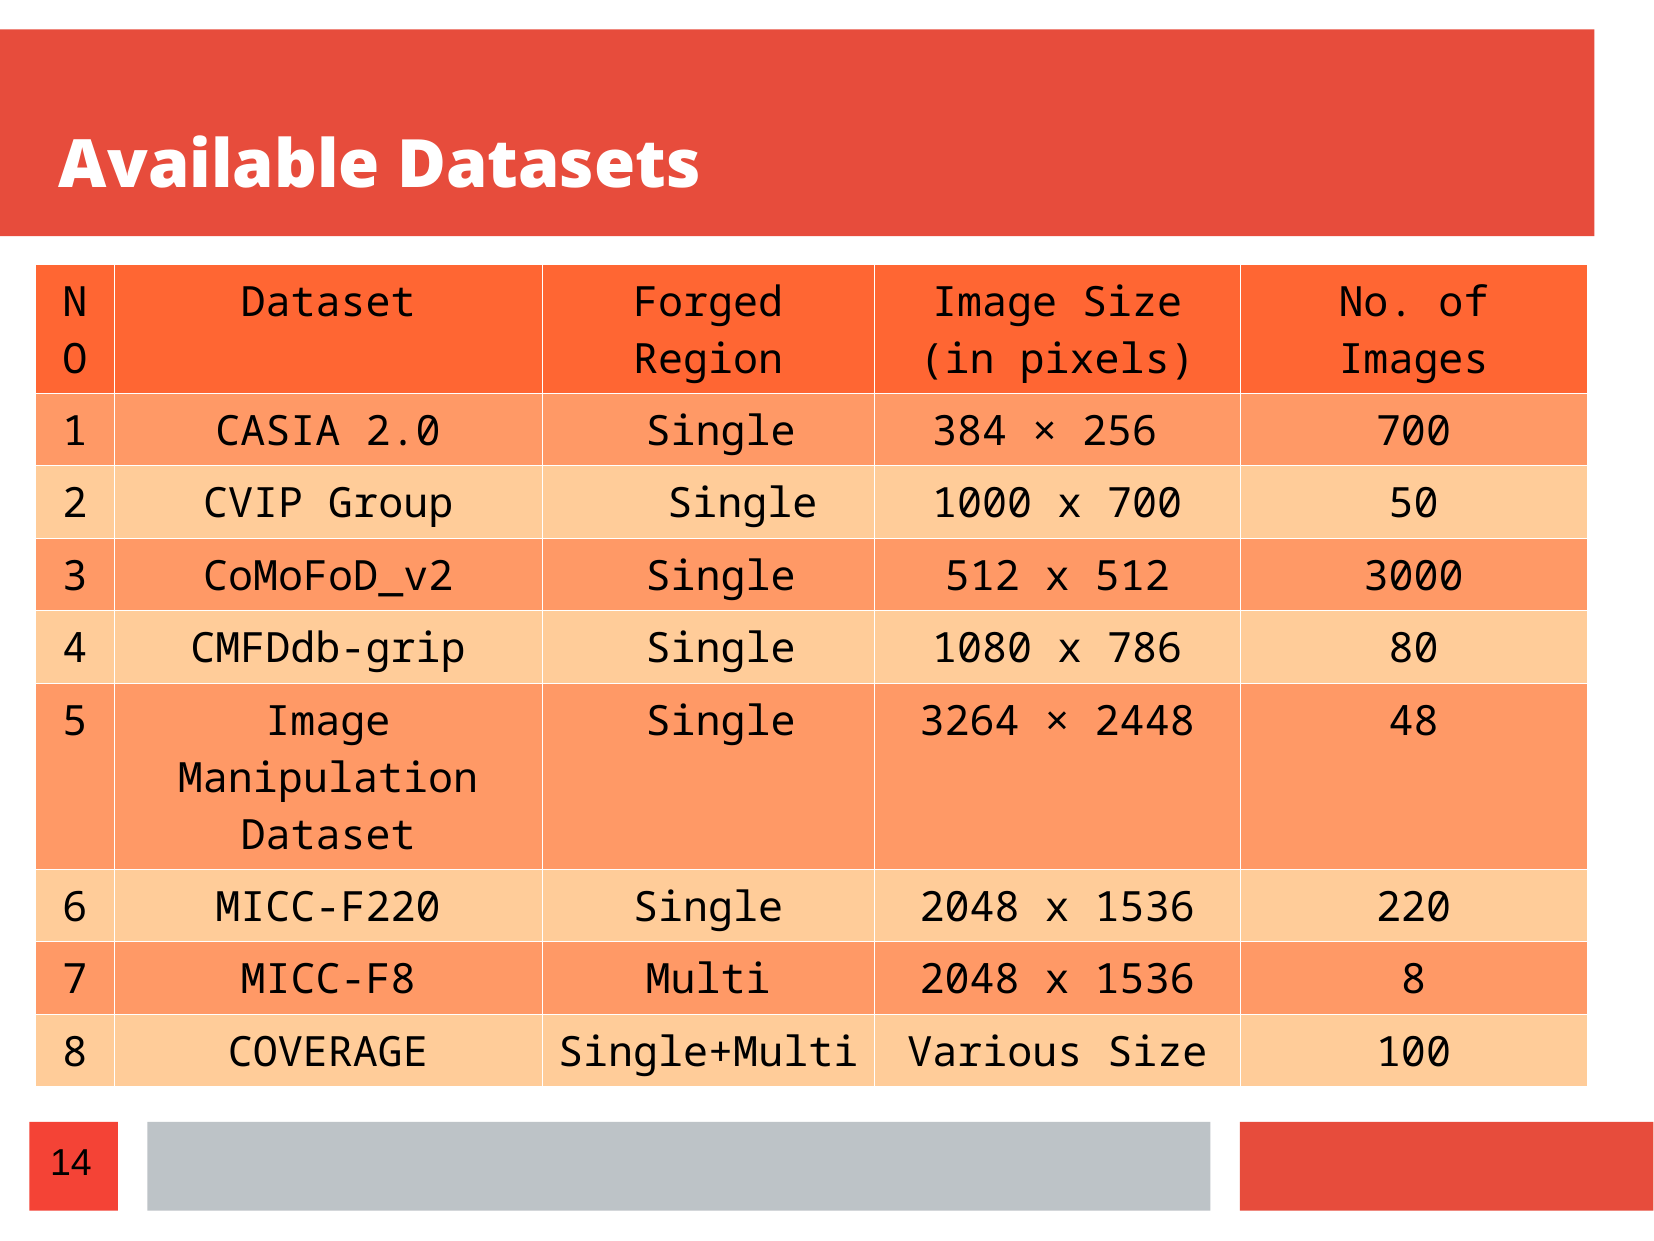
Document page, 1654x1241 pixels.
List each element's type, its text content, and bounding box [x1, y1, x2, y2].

table_cell 384 × 256 [875, 394, 1240, 465]
table_cell 100 [1241, 1015, 1587, 1086]
table_cell 700 [1241, 394, 1587, 465]
table_cell MICC-F220 [115, 870, 542, 941]
table_cell 4 [36, 611, 114, 683]
table_cell 5 [36, 684, 114, 869]
table_cell 2048 x 1536 [875, 942, 1240, 1014]
table_cell 3000 [1241, 539, 1587, 610]
table_cell Single [543, 466, 874, 538]
table_cell CASIA 2.0 [115, 394, 542, 465]
table_header Dataset [115, 265, 542, 393]
table_cell Single+Multi [543, 1015, 874, 1086]
table_cell 1080 x 786 [875, 611, 1240, 683]
table_cell 220 [1241, 870, 1587, 941]
table_cell 48 [1241, 684, 1587, 869]
table_cell 8 [1241, 942, 1587, 1014]
table_cell 2048 x 1536 [875, 870, 1240, 941]
table_cell 7 [36, 942, 114, 1014]
table_cell 80 [1241, 611, 1587, 683]
table_cell CoMoFoD_v2 [115, 539, 542, 610]
table_cell 6 [36, 870, 114, 941]
table_cell 512 x 512 [875, 539, 1240, 610]
table_cell 50 [1241, 466, 1587, 538]
title Available Datasets [58, 58, 1595, 207]
table_header Forged Region [543, 265, 874, 393]
table_cell 1 [36, 394, 114, 465]
table_cell Single [543, 394, 874, 465]
table_cell Single [543, 611, 874, 683]
table_cell 1000 x 700 [875, 466, 1240, 538]
table_cell 3264 × 2448 [875, 684, 1240, 869]
table_cell 8 [36, 1015, 114, 1086]
table_header NO [36, 265, 114, 393]
table_cell Multi [543, 942, 874, 1014]
table_cell 3 [36, 539, 114, 610]
table_cell Various Size [875, 1015, 1240, 1086]
table_cell Single [543, 684, 874, 869]
table_header Image Size (in pixels) [875, 265, 1240, 393]
table_cell Image Manipulation Dataset [115, 684, 542, 869]
table_cell CMFDdb-grip [115, 611, 542, 683]
table_cell CVIP Group [115, 466, 542, 538]
text_box <number> [35, 1133, 665, 1204]
table_cell Single [543, 870, 874, 941]
table_cell COVERAGE [115, 1015, 542, 1086]
table_cell 2 [36, 466, 114, 538]
table_cell MICC-F8 [115, 942, 542, 1014]
table_cell Single [543, 539, 874, 610]
table_header No. of Images [1241, 265, 1587, 393]
